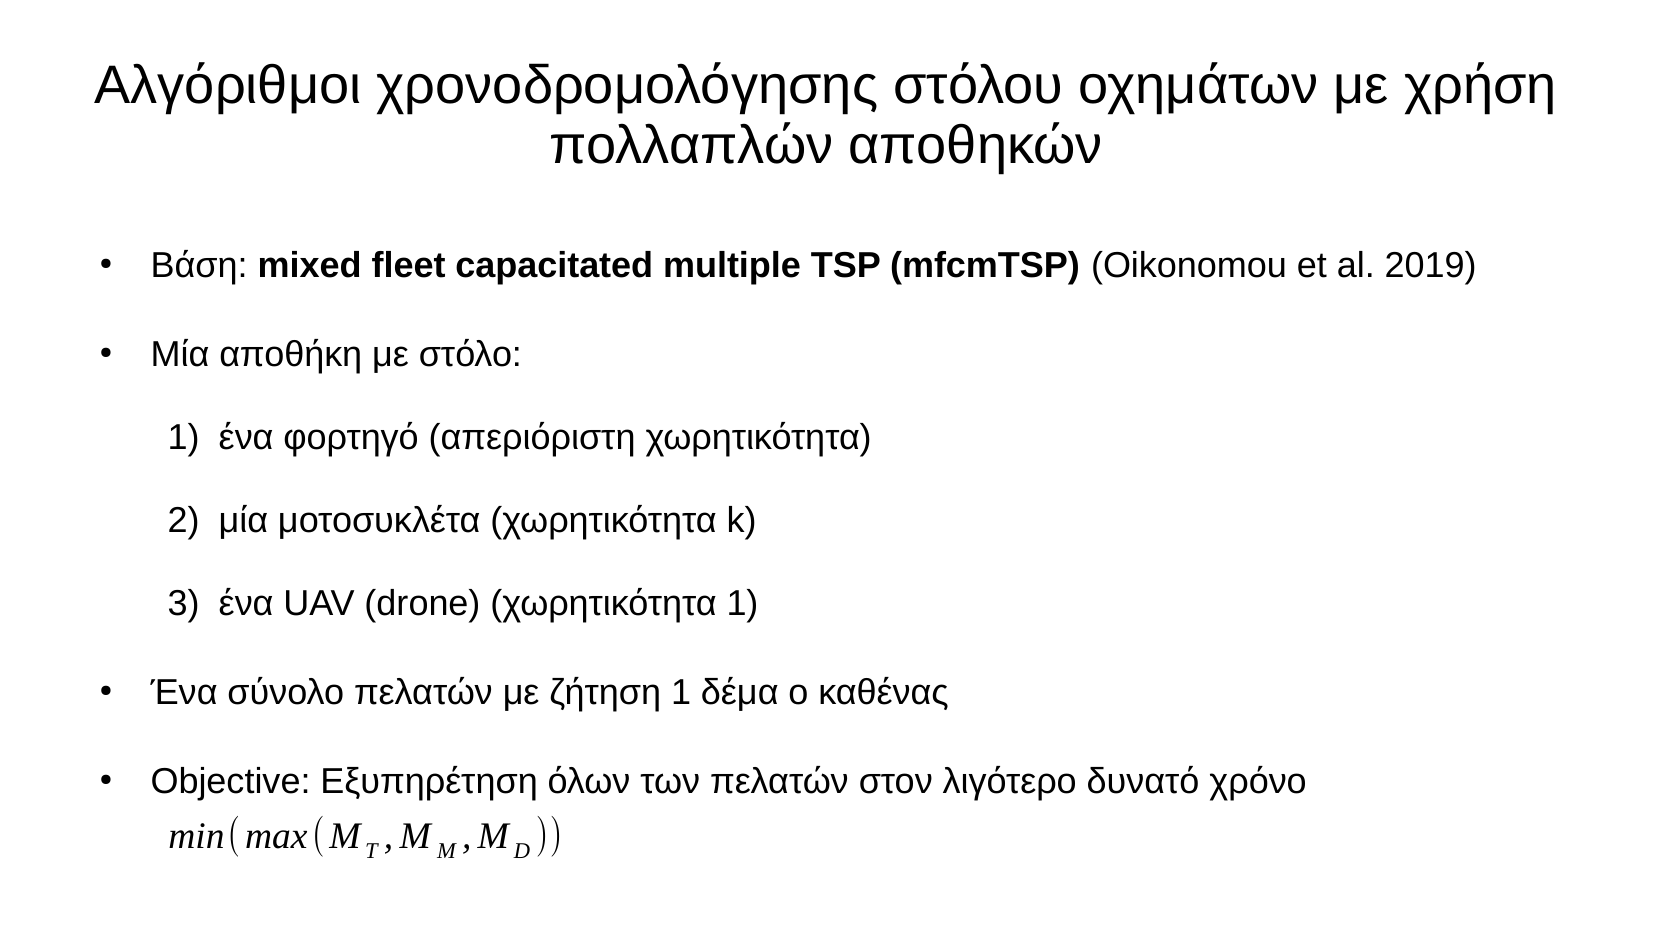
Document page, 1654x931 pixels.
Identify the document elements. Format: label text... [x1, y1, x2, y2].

list Βάση: mixed fleet capacitated multiple TSP (mfcmTSP) (Oikonomou et al. 2019) Μία αποθήκη με στόλο: ένα φορτηγό (απεριόριστη χωρητικότητα) μία μοτοσυκλέτα (χωρητικότητα k) ένα UAV (drone) (χωρητικότητα 1) Ένα σύνολο πελατών με ζήτηση 1 δέμα ο καθένας Objective: Εξυπηρέτηση όλων των πελατών στον λιγότερο δυνατό χρόνο [82, 225, 1571, 802]
chart [168, 814, 563, 863]
title Αλγόριθμοι χρονοδρομολόγησης στόλου οχημάτων με χρήση πολλαπλών αποθηκών [82, 37, 1571, 193]
